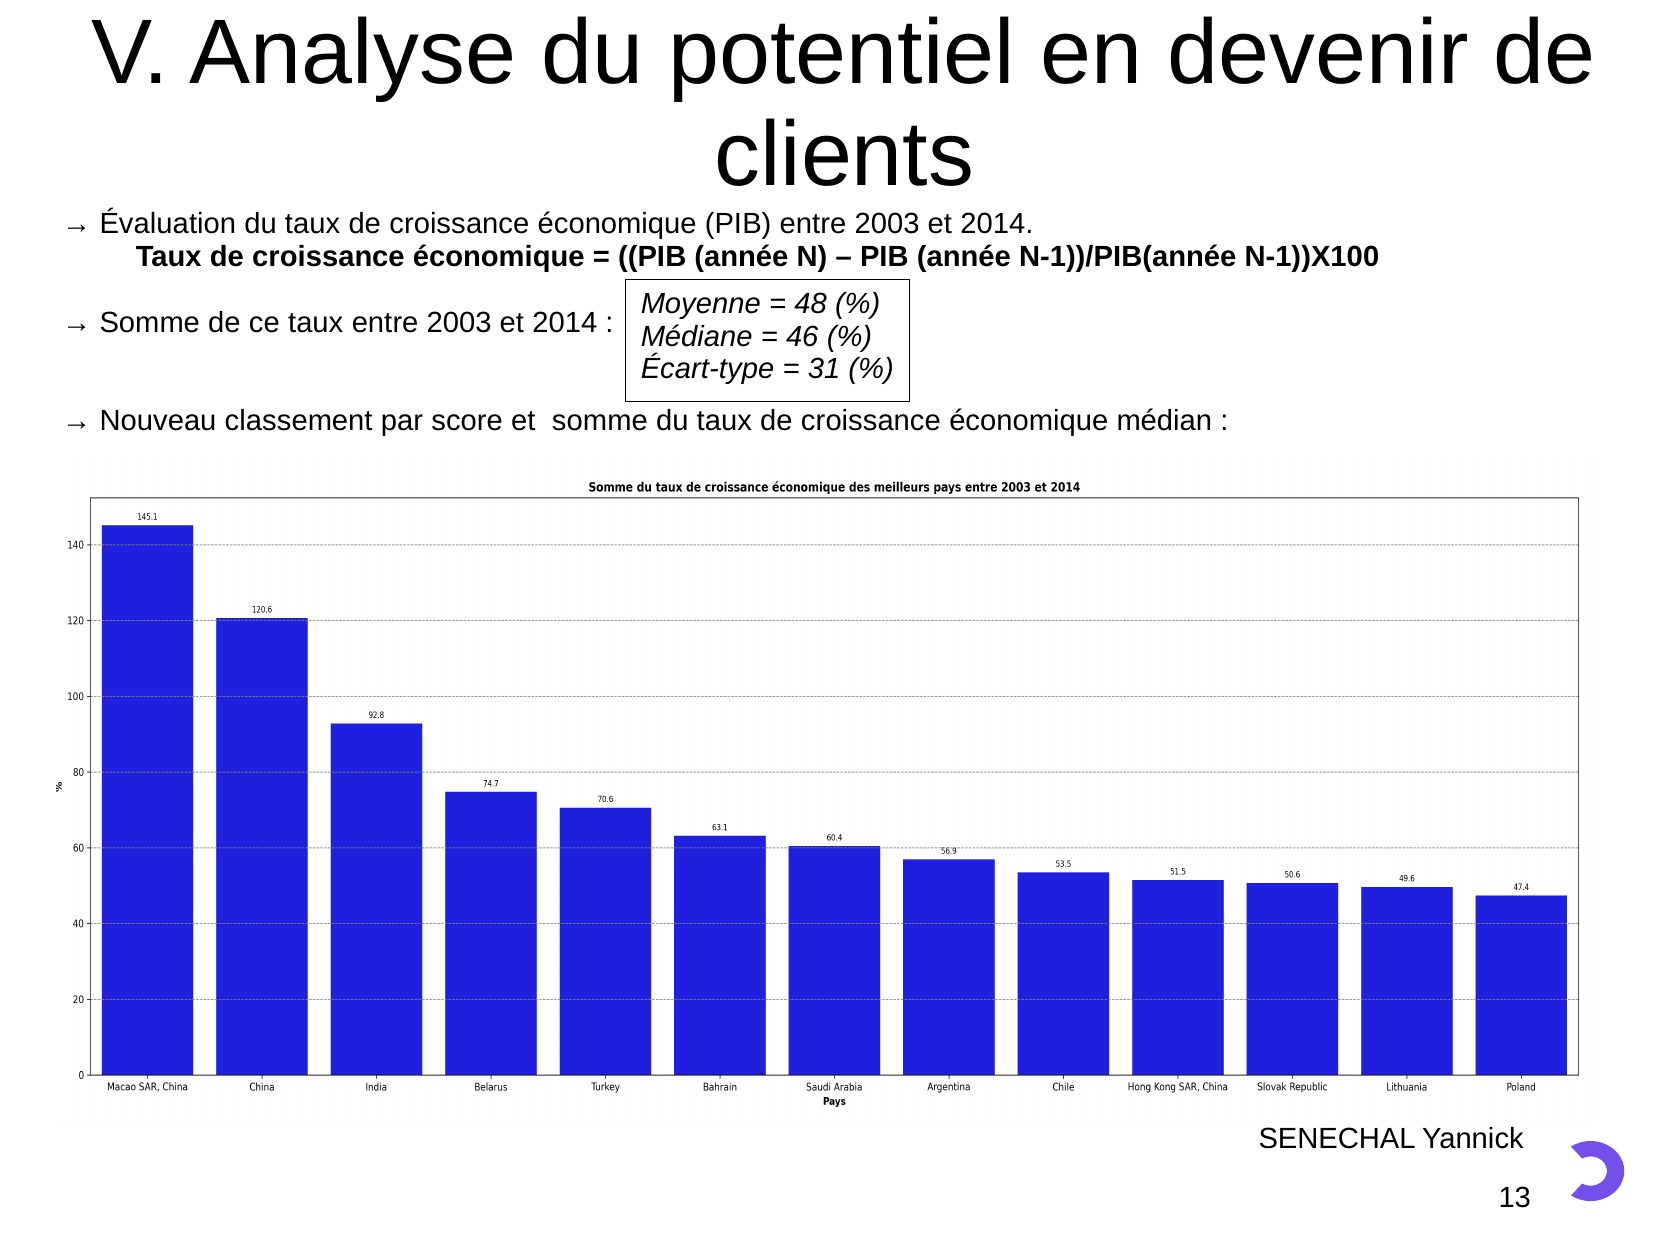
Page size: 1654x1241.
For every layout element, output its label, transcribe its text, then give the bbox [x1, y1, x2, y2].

text_box Moyenne = 48 (%) Médiane = 46 (%) Écart-type = 31 (%) [625, 279, 910, 402]
text_box → Évaluation du taux de croissance économique (PIB) entre 2003 et 2014. Taux de croissance économique = ((PIB (année N) – PIB (année N-1))/PIB(année N-1))X100 → Somme de ce taux entre 2003 et 2014 : → Nouveau classement par score et somme du taux de croissance économique médian : [47, 199, 1441, 482]
picture [56, 450, 1596, 1124]
title V. Analyse du potentiel en devenir de clients [0, 0, 1654, 206]
picture [1539, 1125, 1642, 1217]
